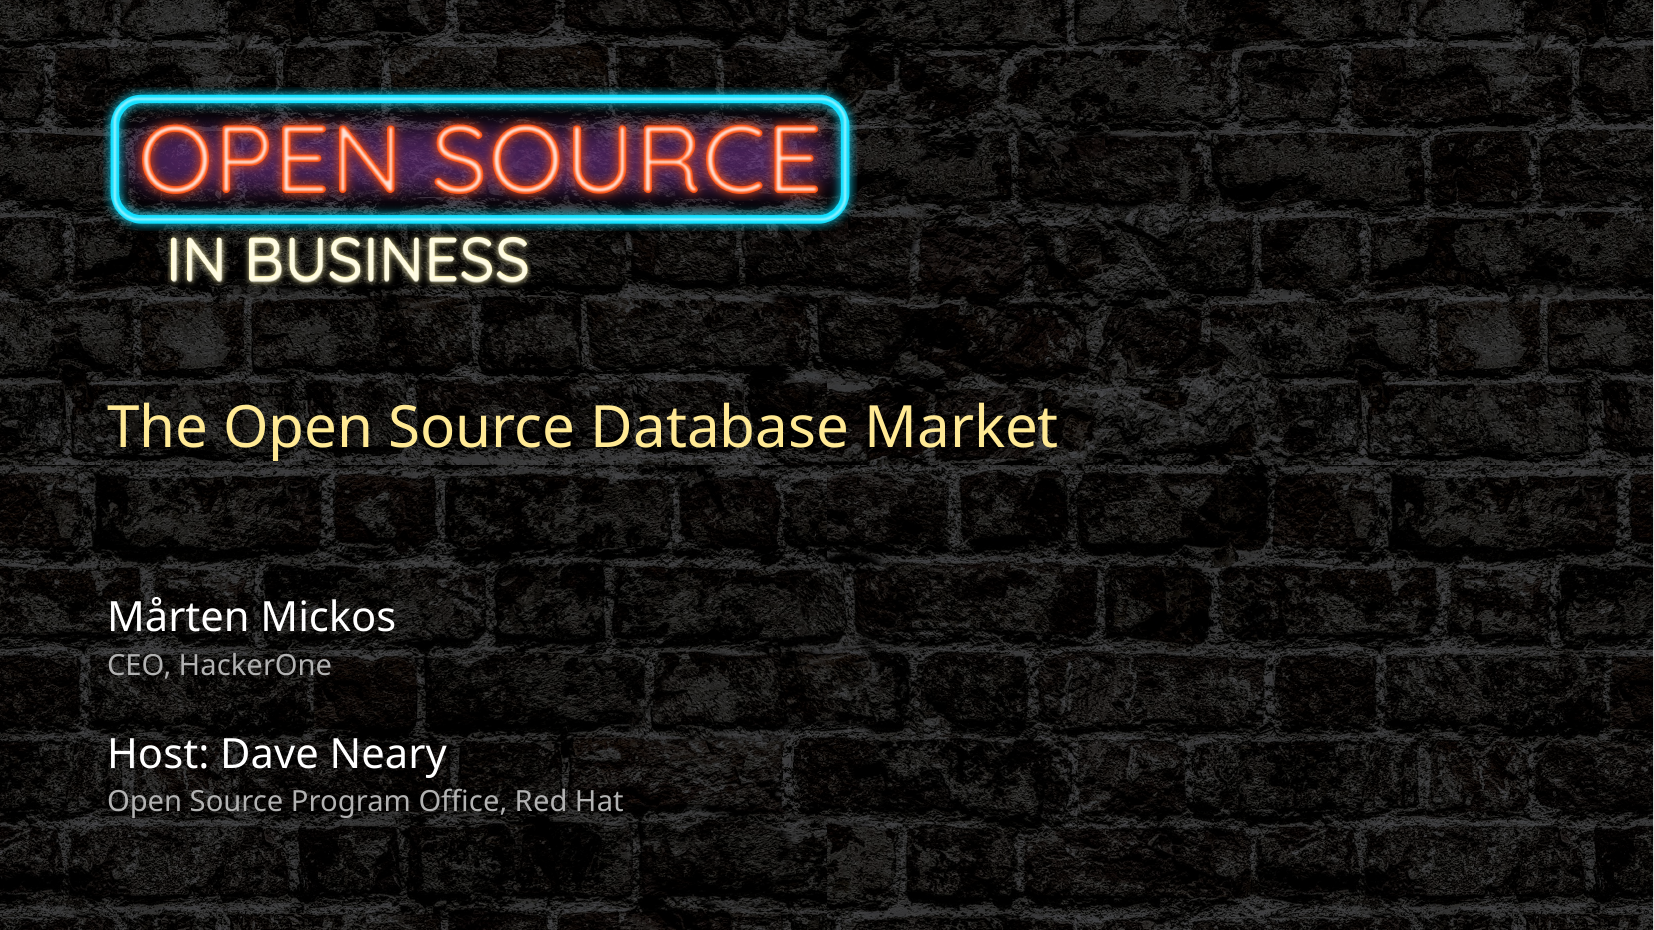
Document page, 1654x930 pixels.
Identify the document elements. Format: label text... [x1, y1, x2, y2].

picture [0, 0, 1654, 930]
subtitle Mårten Mickos CEO, HackerOne Host: Dave Neary Open Source Program Office, Red Hat [107, 587, 794, 892]
title The Open Source Database Market [107, 385, 1546, 545]
